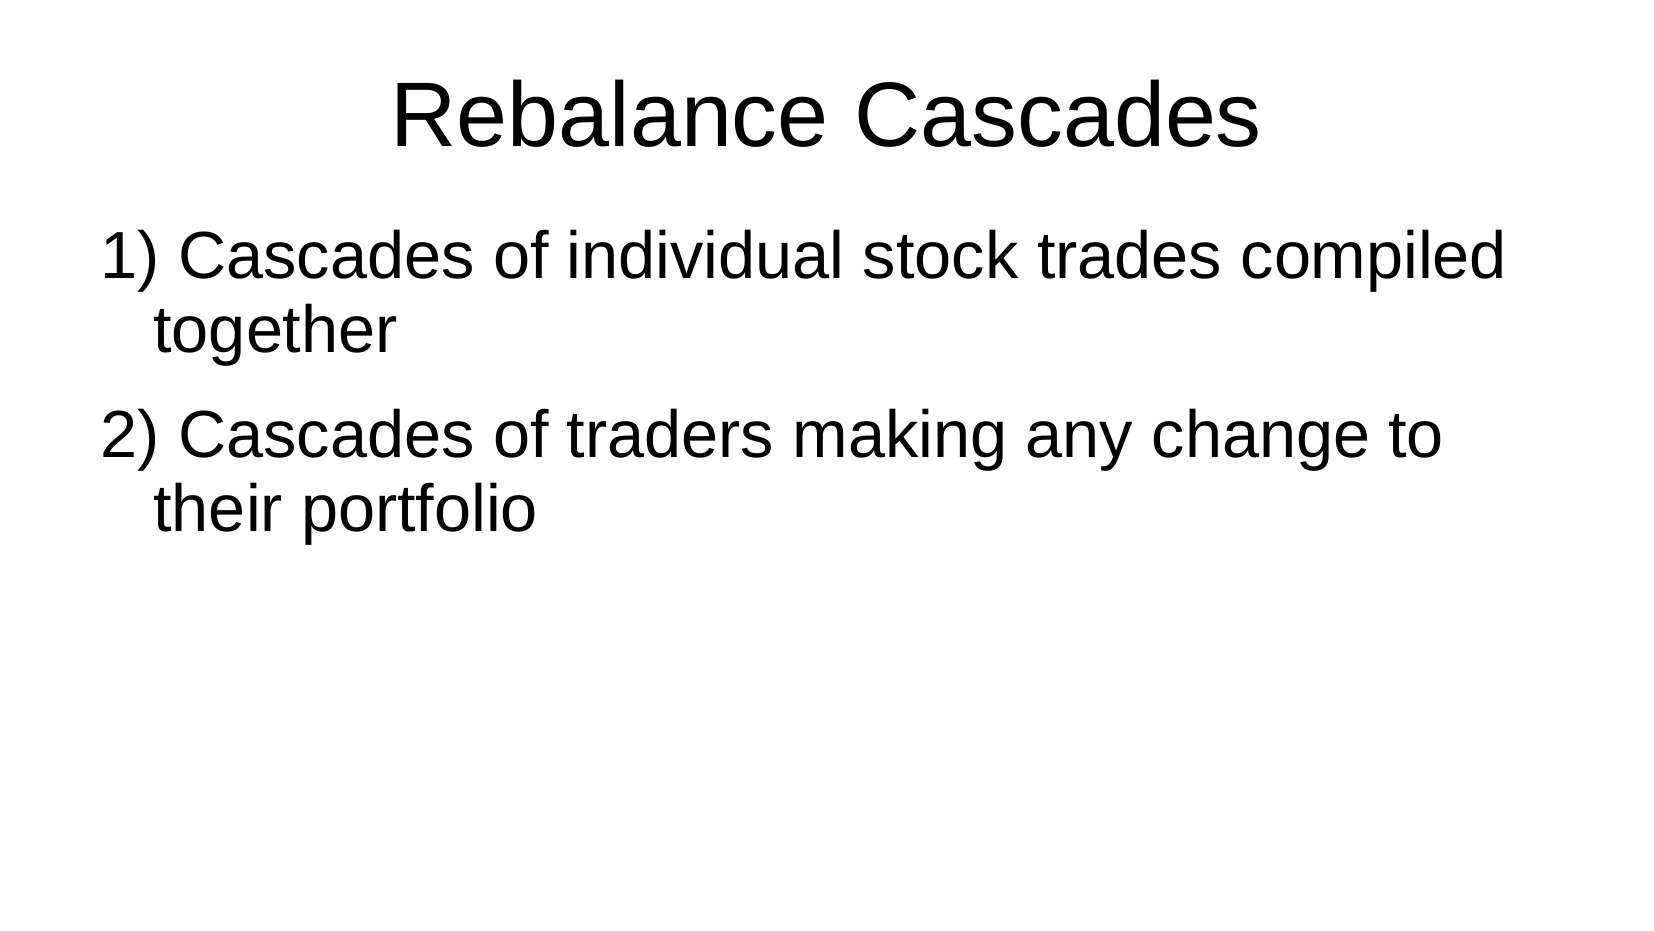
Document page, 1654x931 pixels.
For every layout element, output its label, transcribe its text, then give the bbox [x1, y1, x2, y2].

list Cascades of individual stock trades compiled together Cascades of traders making any change to their portfolio [82, 217, 1571, 758]
title Rebalance Cascades [82, 37, 1571, 193]
